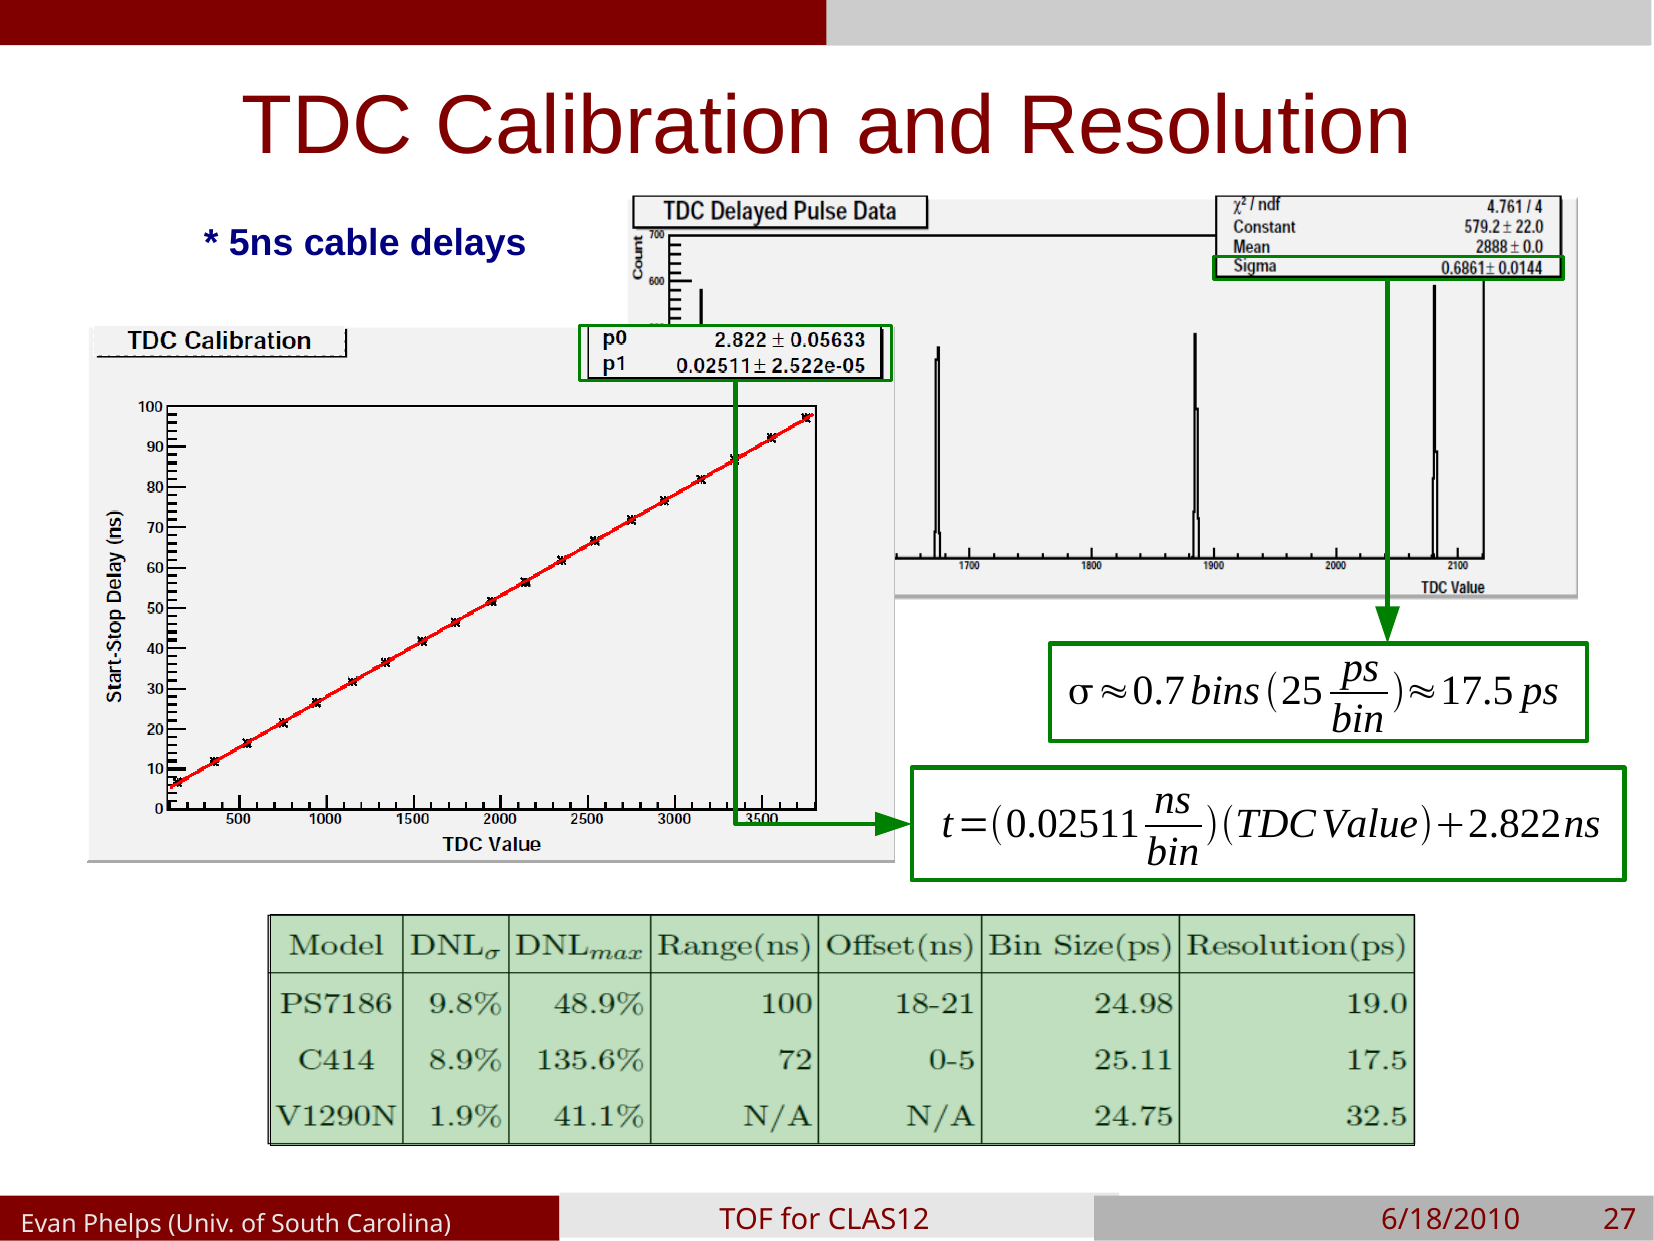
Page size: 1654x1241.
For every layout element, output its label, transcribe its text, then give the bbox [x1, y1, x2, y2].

picture [262, 909, 1421, 1149]
text_box * 5ns cable delays [189, 213, 565, 271]
picture [87, 326, 895, 863]
picture [627, 193, 1578, 822]
text_box [270, 914, 1415, 1146]
chart [935, 776, 1606, 875]
picture [1215, 258, 1562, 278]
chart [1060, 646, 1566, 739]
picture [581, 327, 890, 379]
title TDC Calibration and Resolution [82, 62, 1571, 187]
